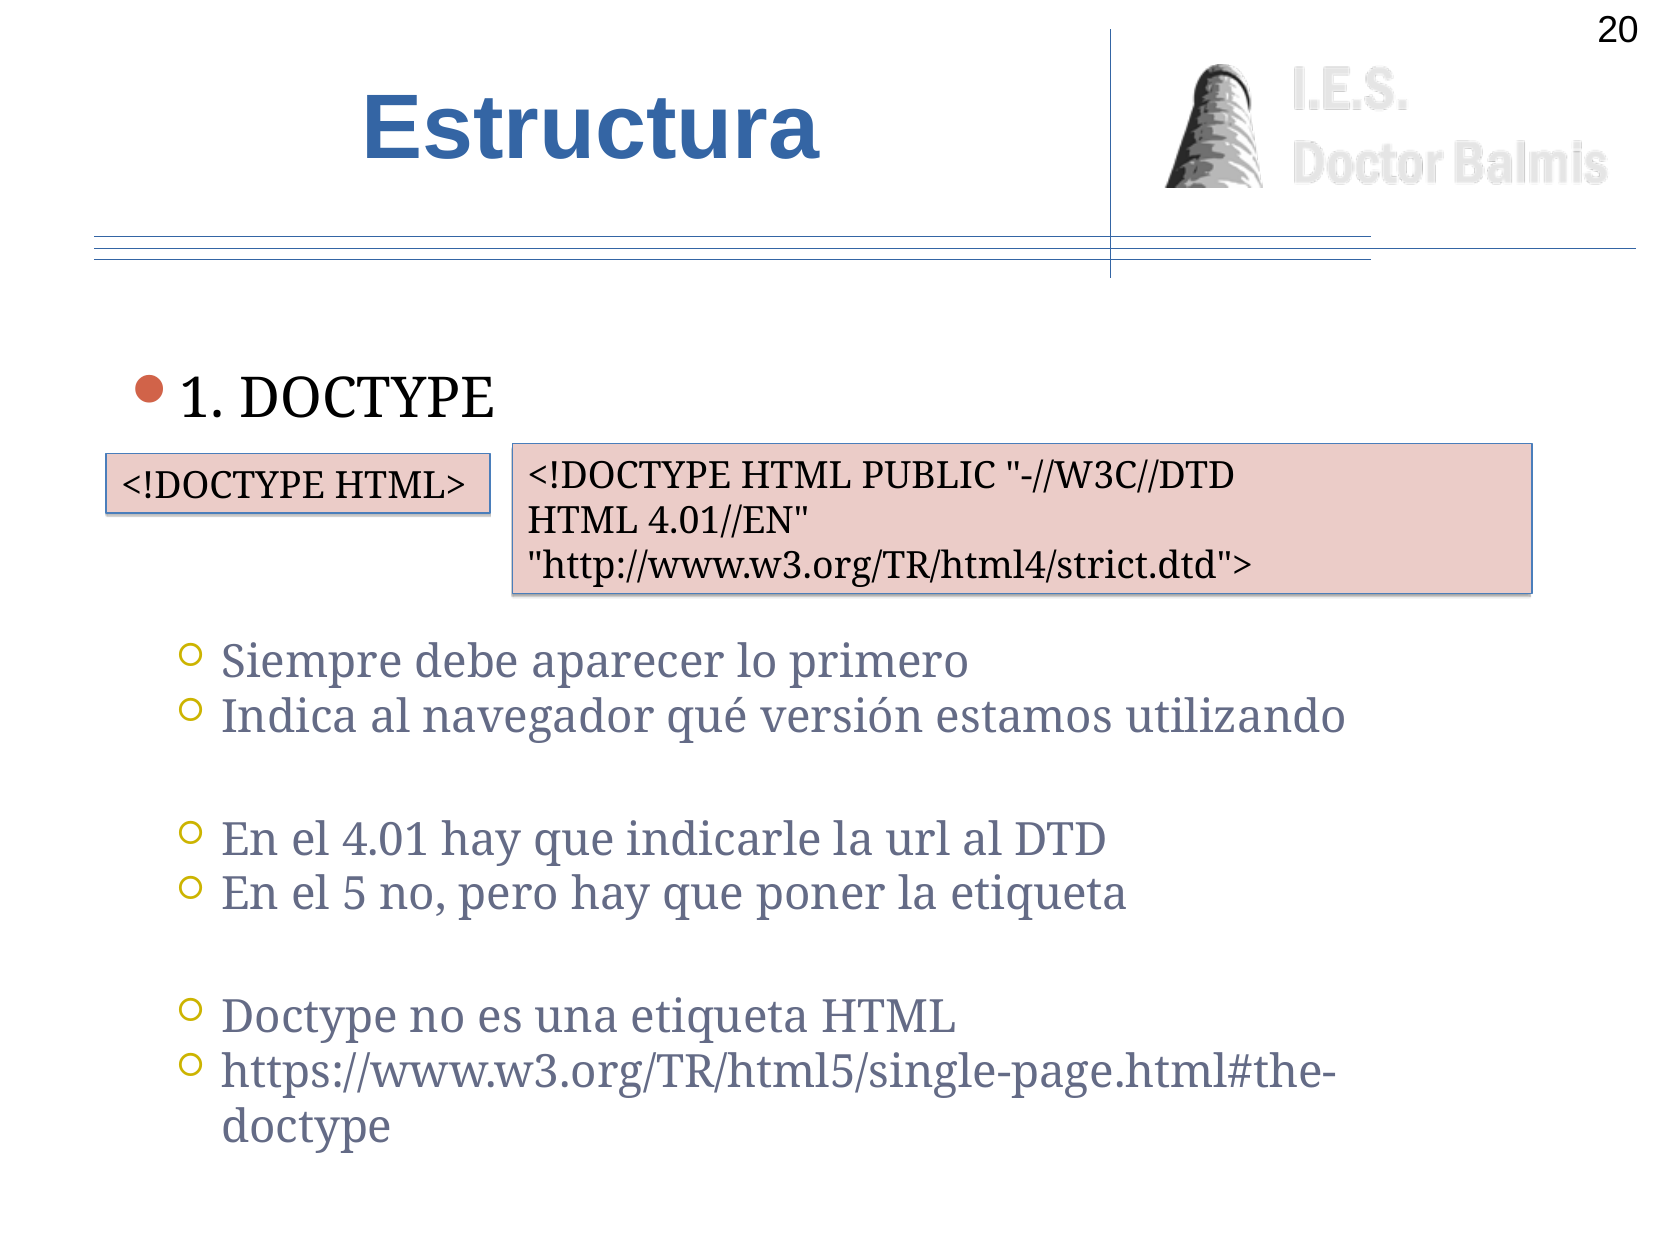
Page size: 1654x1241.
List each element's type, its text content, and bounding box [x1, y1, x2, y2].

text_box <!DOCTYPE HTML PUBLIC "-//W3C//DTD HTML 4.01//EN" "http://www.w3.org/TR/html4/strict.dtd"> [512, 443, 1532, 594]
title Estructura [118, 23, 1063, 231]
text_box 1. DOCTYPE Siempre debe aparecer lo primero Indica al navegador qué versión estamos utilizando En el 4.01 hay que indicarle la url al DTD En el 5 no, pero hay que poner la etiqueta Doctype no es una etiqueta HTML https://www.w3.org/TR/html5/single-page.html#the-doctype [116, 354, 1512, 1105]
picture [1133, 64, 1619, 188]
text_box <!DOCTYPE HTML> [106, 453, 491, 514]
